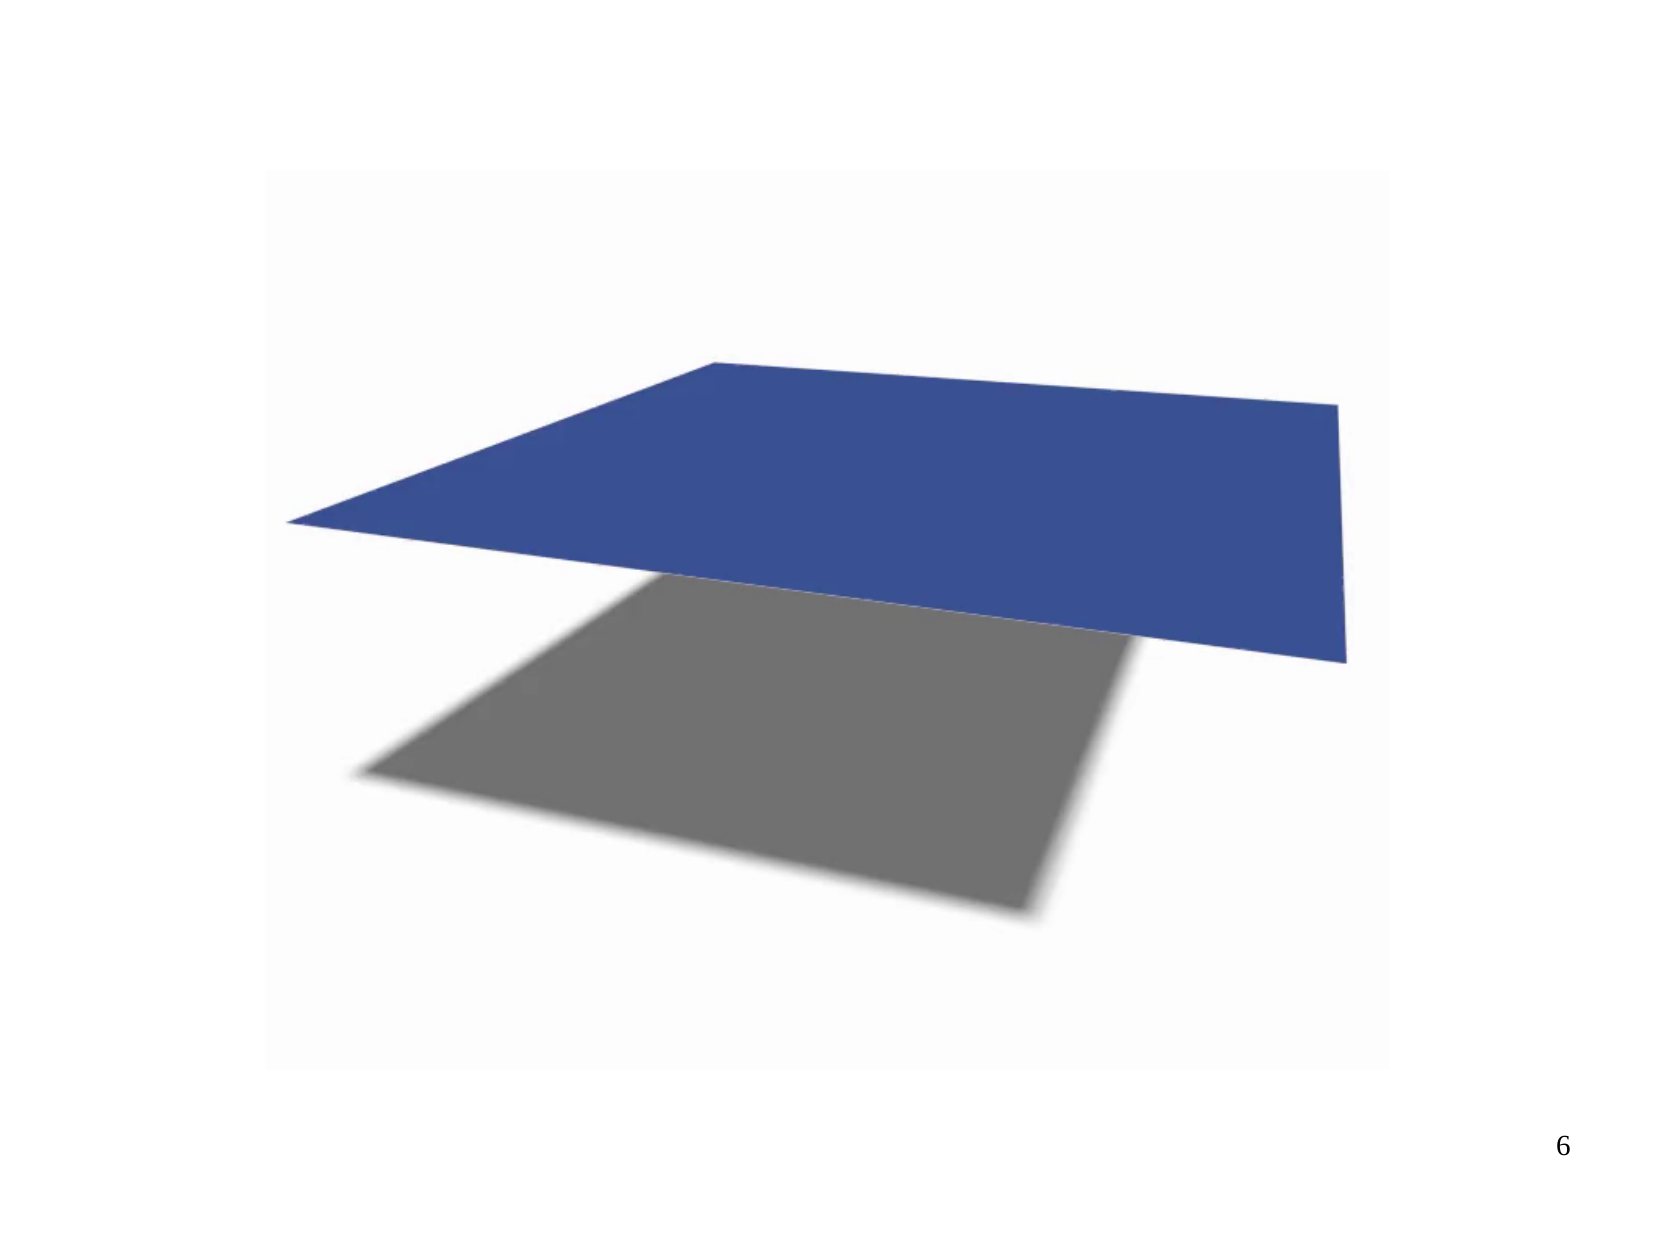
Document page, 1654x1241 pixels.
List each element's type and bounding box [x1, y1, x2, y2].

text_box [264, 170, 1390, 1071]
